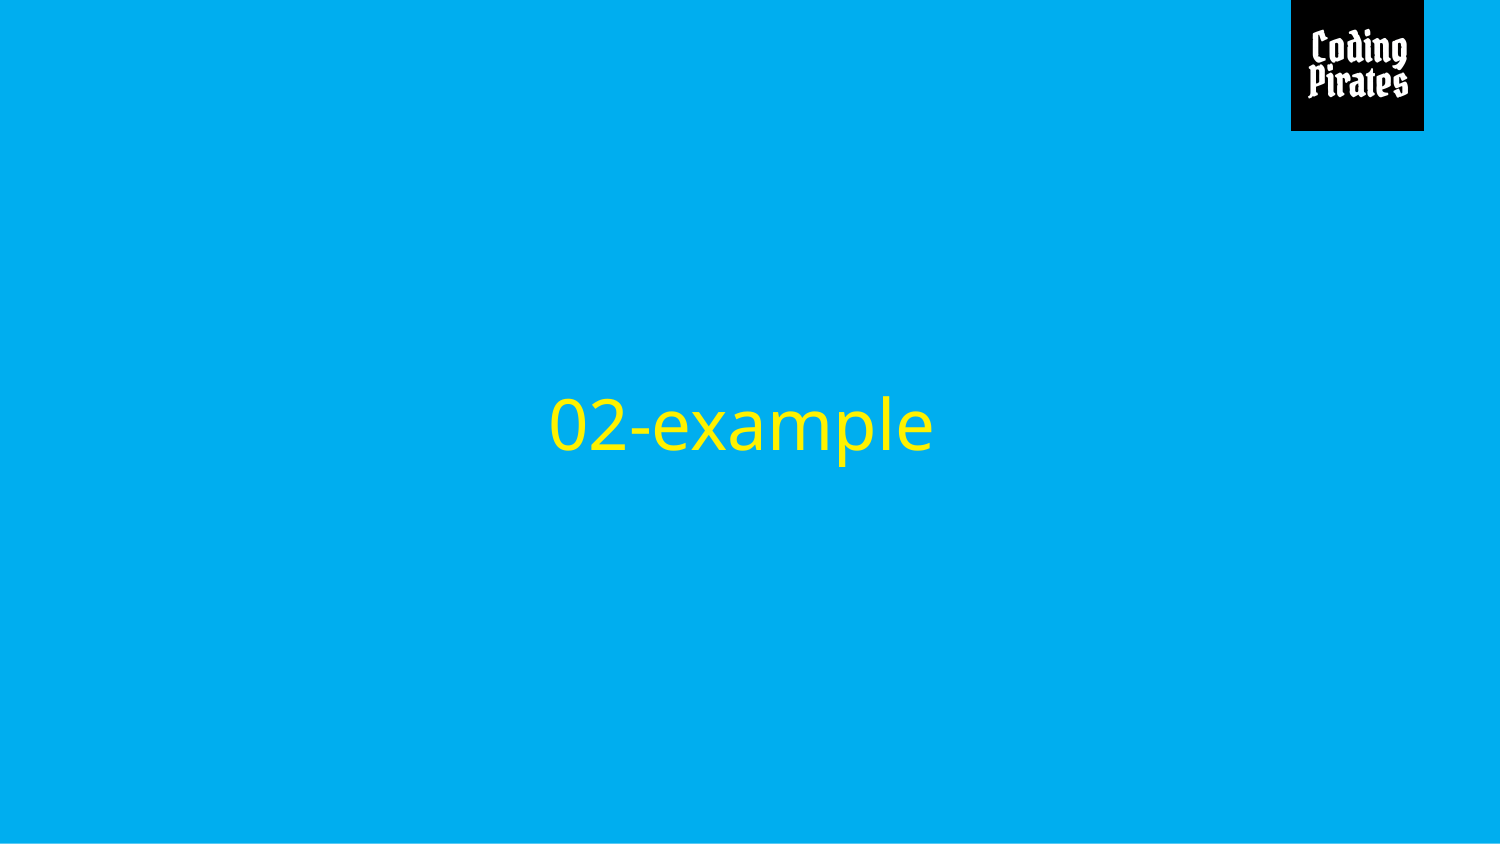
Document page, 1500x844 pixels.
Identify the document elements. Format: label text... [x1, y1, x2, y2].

title 02-example [12, 352, 1472, 491]
picture [1292, 0, 1423, 130]
